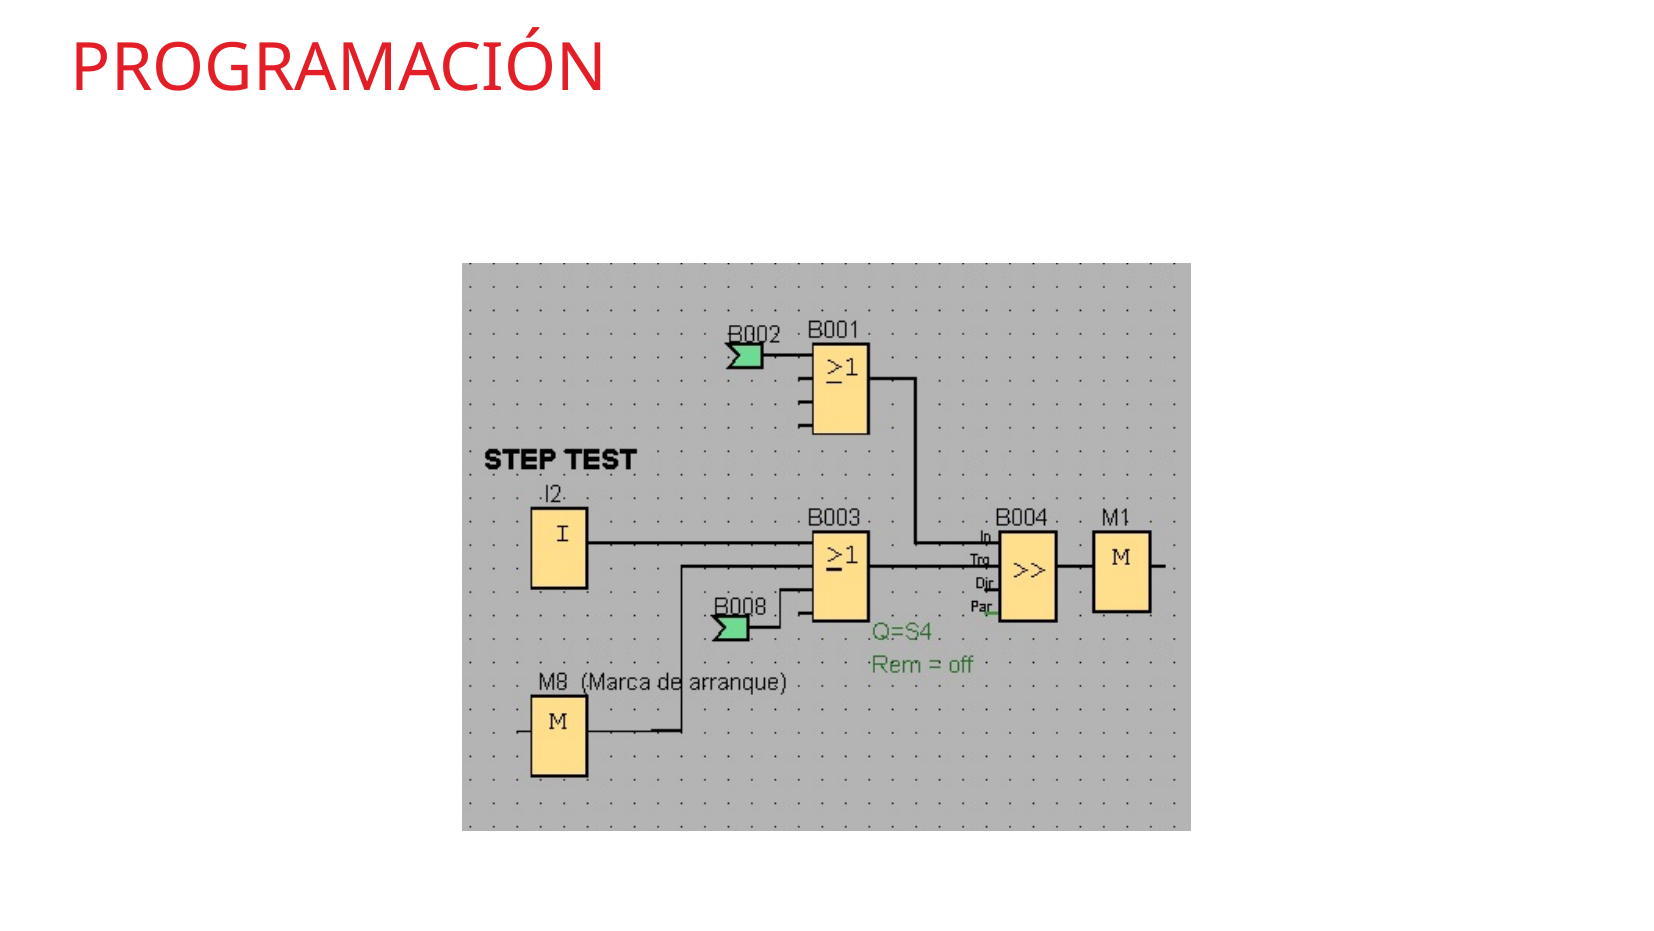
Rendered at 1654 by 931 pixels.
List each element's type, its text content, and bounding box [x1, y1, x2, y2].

title PROGRAMACIÓN [70, 11, 1347, 118]
picture [462, 263, 1191, 831]
